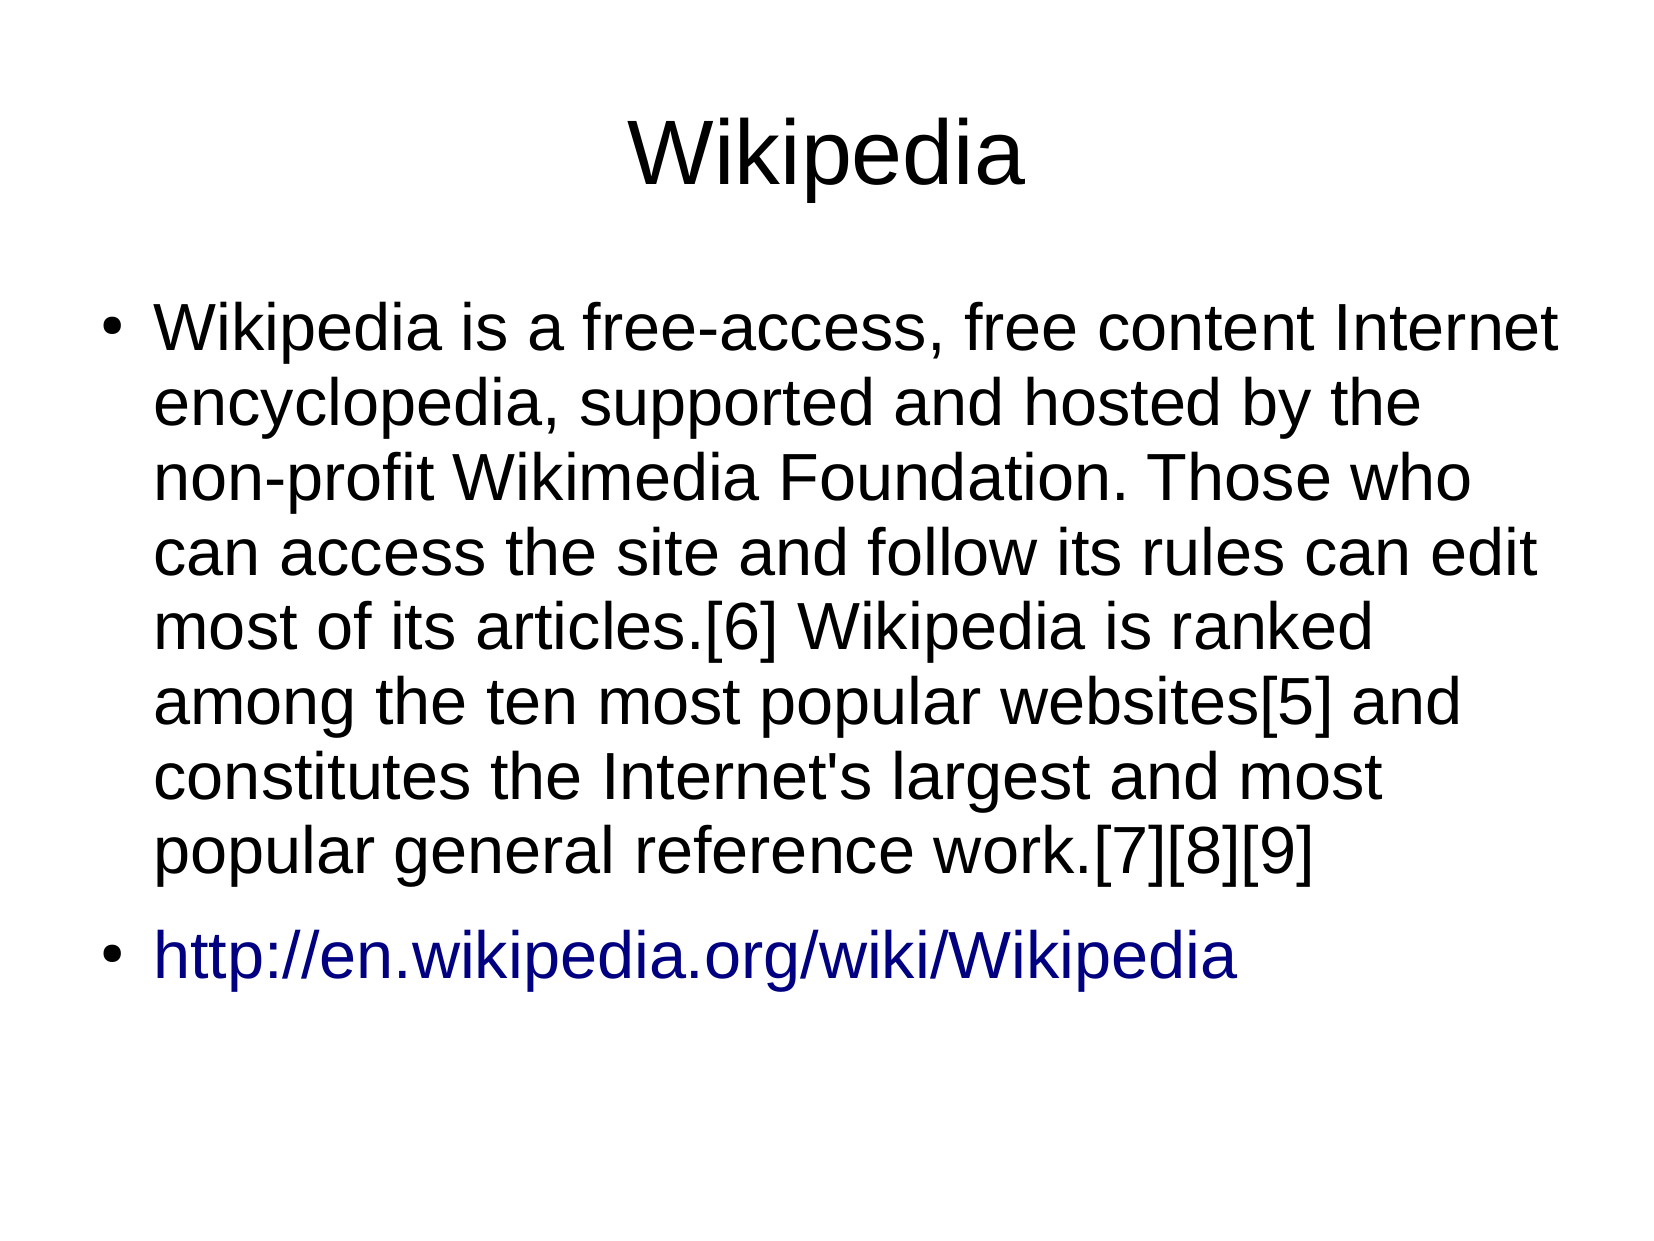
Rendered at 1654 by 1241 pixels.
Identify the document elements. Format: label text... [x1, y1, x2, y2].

list Wikipedia is a free-access, free content Internet encyclopedia, supported and hosted by the non-profit Wikimedia Foundation. Those who can access the site and follow its rules can edit most of its articles.[6] Wikipedia is ranked among the ten most popular websites[5] and constitutes the Internet's largest and most popular general reference work.[7][8][9] http://en.wikipedia.org/wiki/Wikipedia [82, 290, 1571, 1010]
title Wikipedia [82, 49, 1571, 257]
